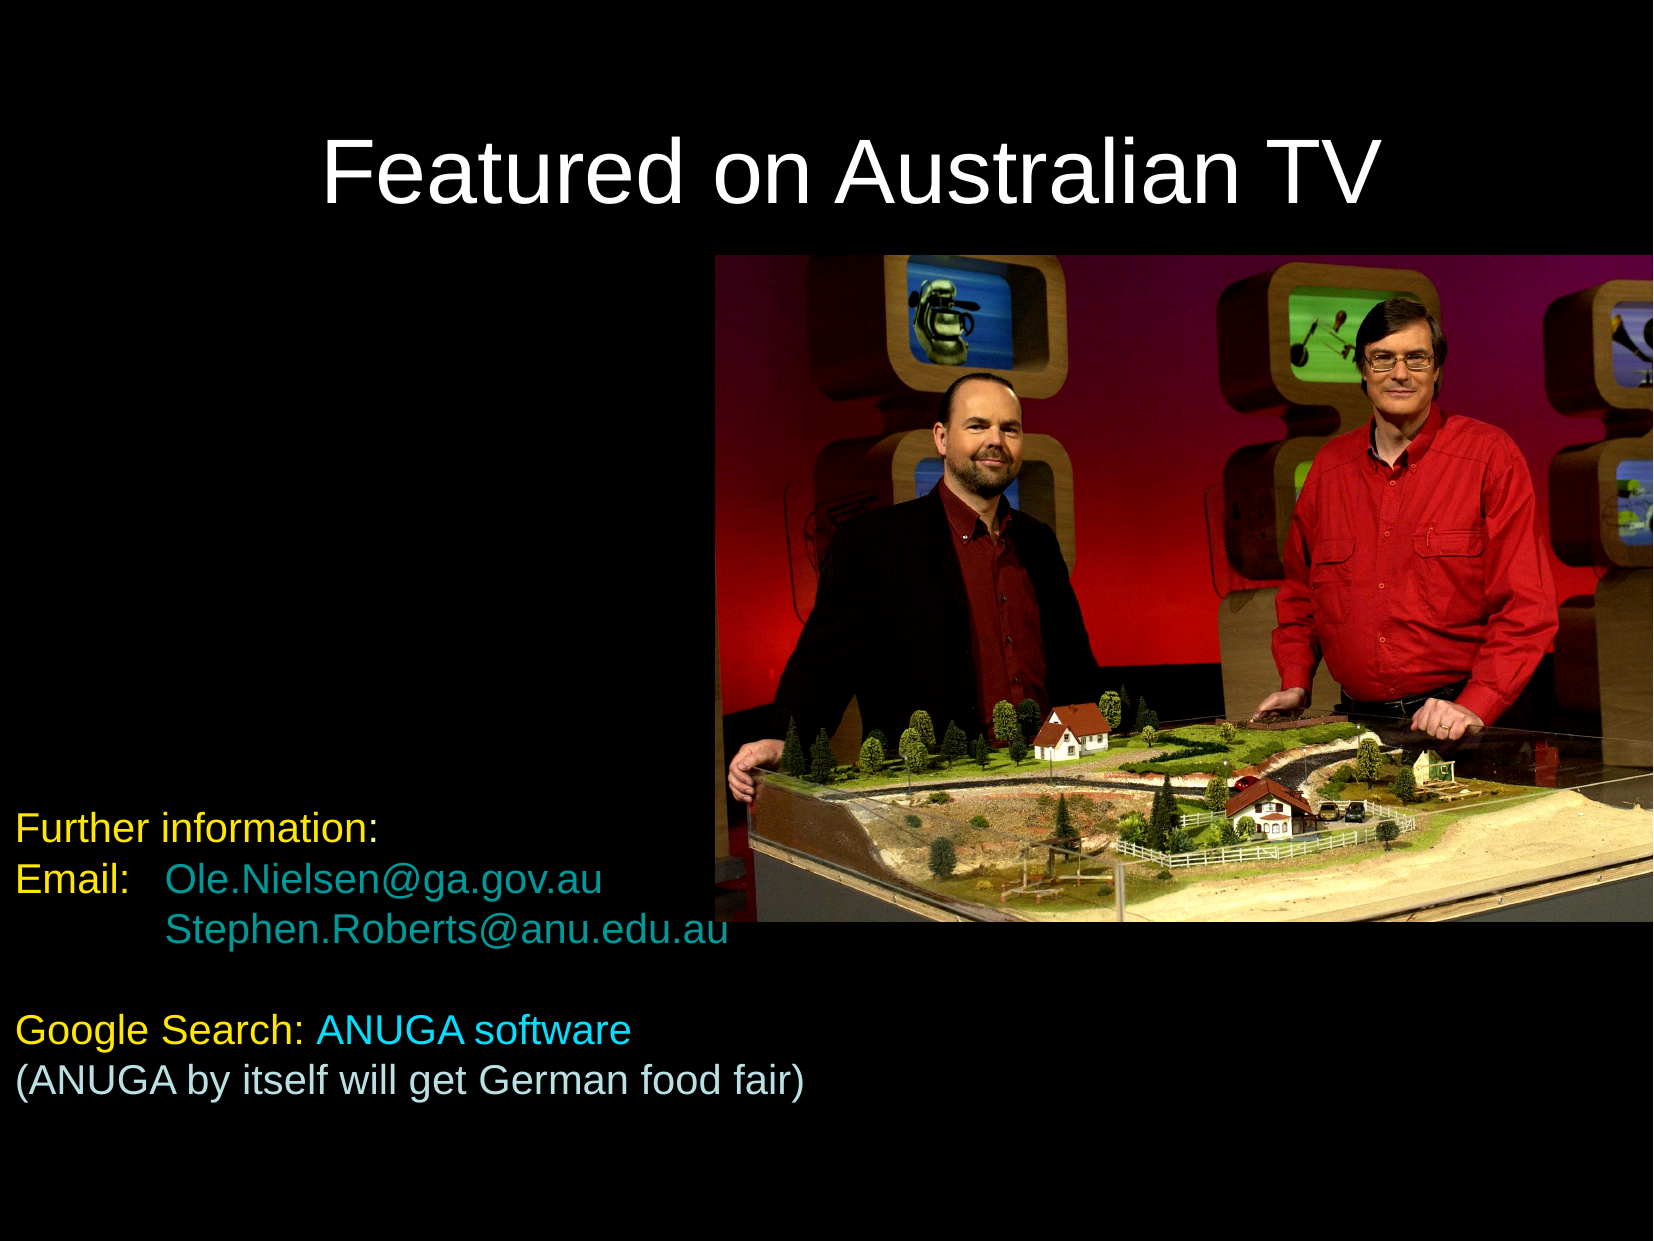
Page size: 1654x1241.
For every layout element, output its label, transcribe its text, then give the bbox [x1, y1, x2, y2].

picture [715, 255, 1653, 922]
text_box Further information: Email: Ole.Nielsen@ga.gov.au Stephen.Roberts@anu.edu.au Google Search: ANUGA software (ANUGA by itself will get German food fair) [0, 802, 1622, 1160]
title Featured on Australian TV [149, 97, 1555, 237]
